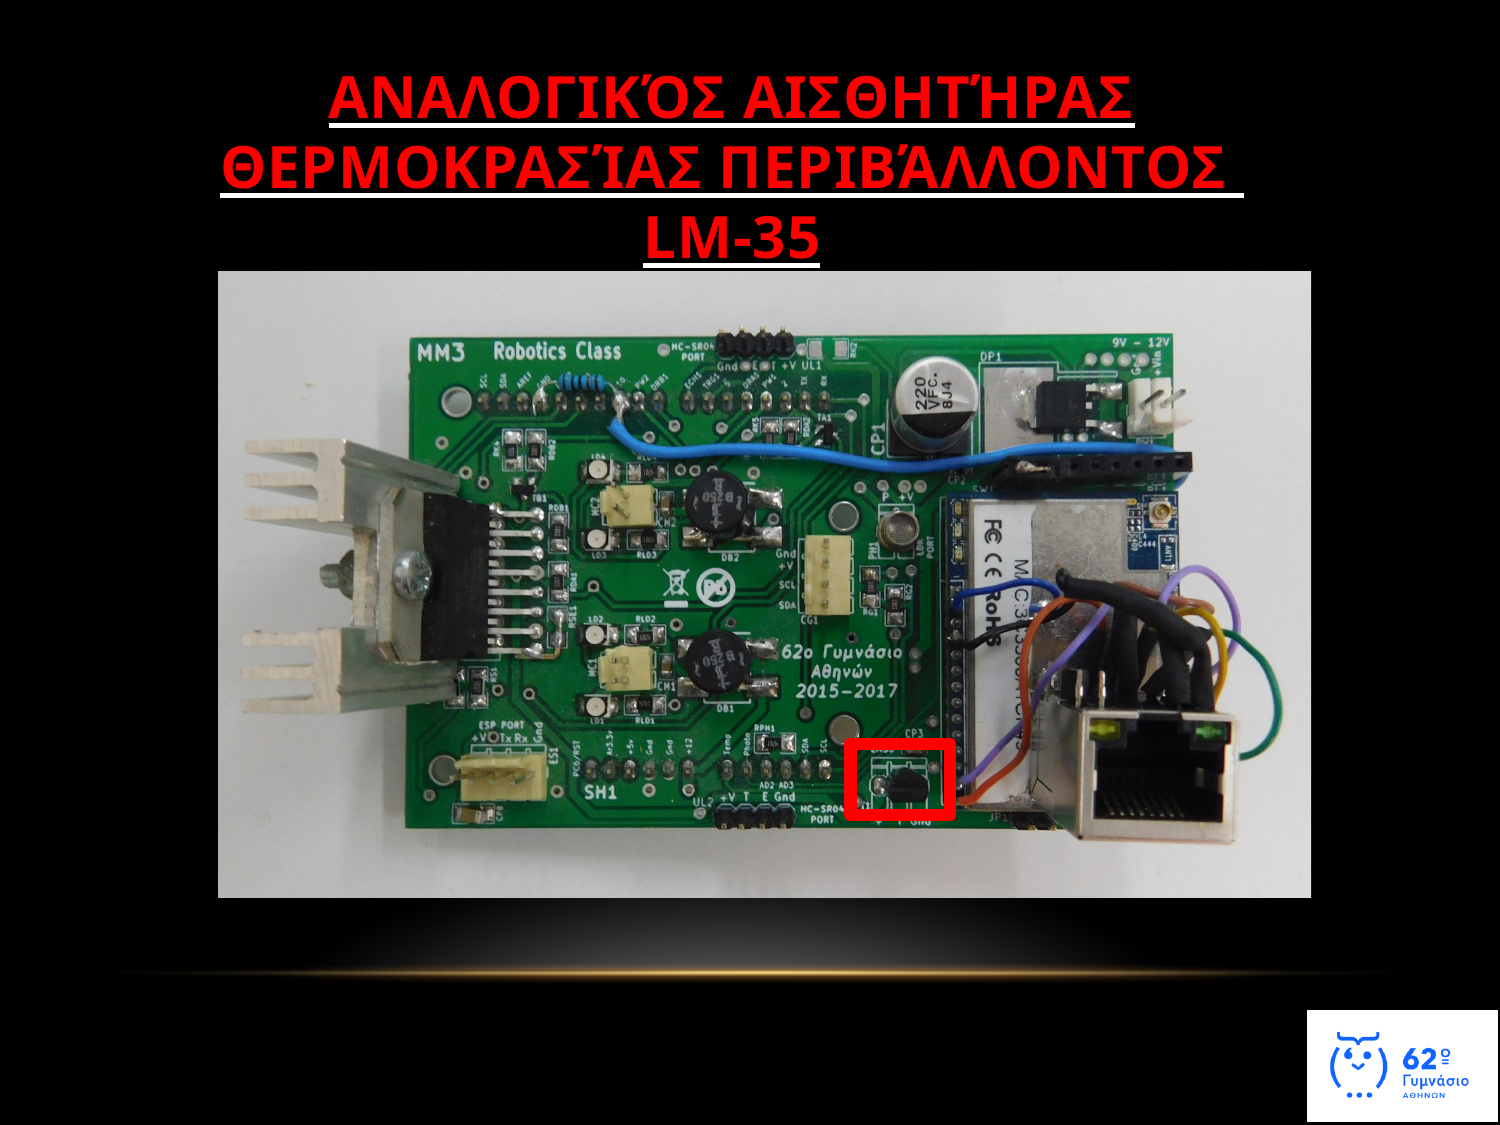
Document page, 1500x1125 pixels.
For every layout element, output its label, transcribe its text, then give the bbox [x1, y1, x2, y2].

text_box Αναλογικός Αισθητήρας θερμοκρασίας περιβάλλοντος LM-35 [81, 90, 1382, 278]
picture [0, 0, 1500, 1125]
